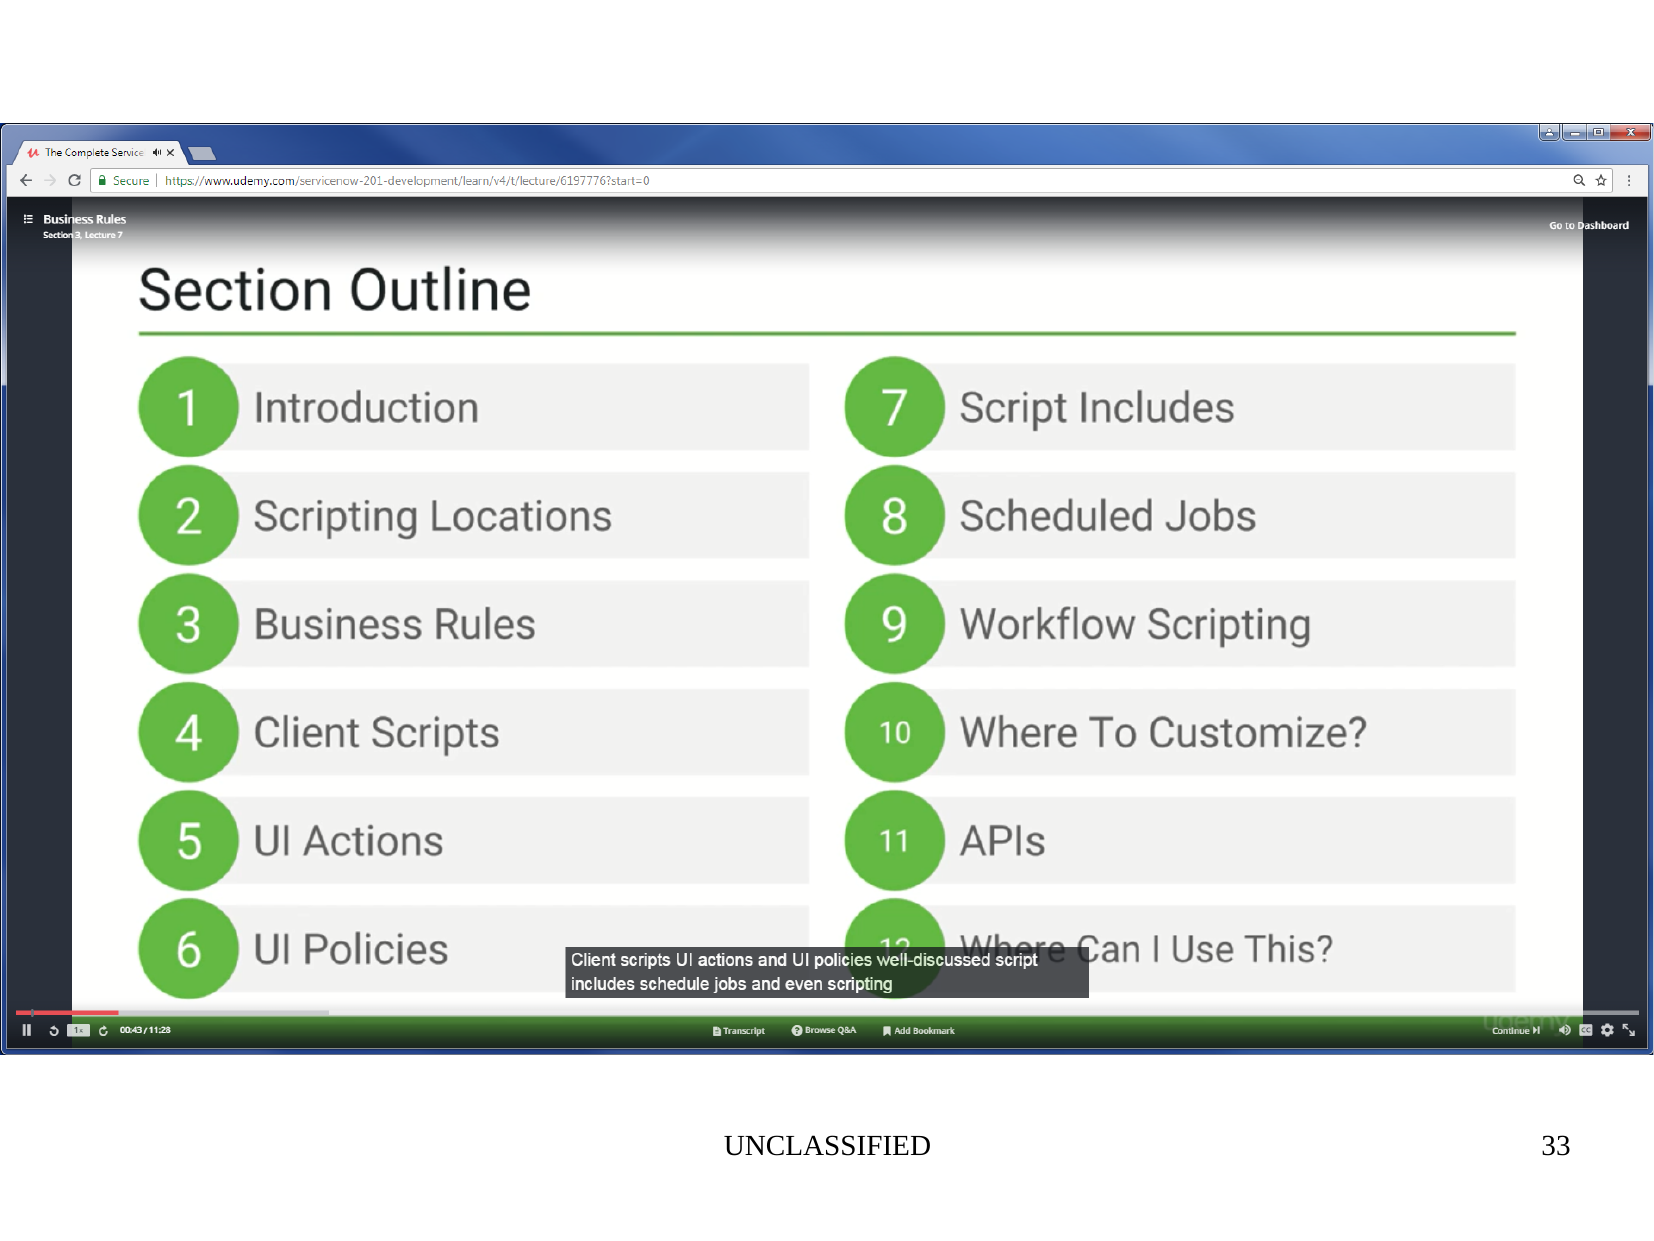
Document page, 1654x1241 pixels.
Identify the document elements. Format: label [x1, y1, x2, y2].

picture [0, 123, 1654, 1055]
